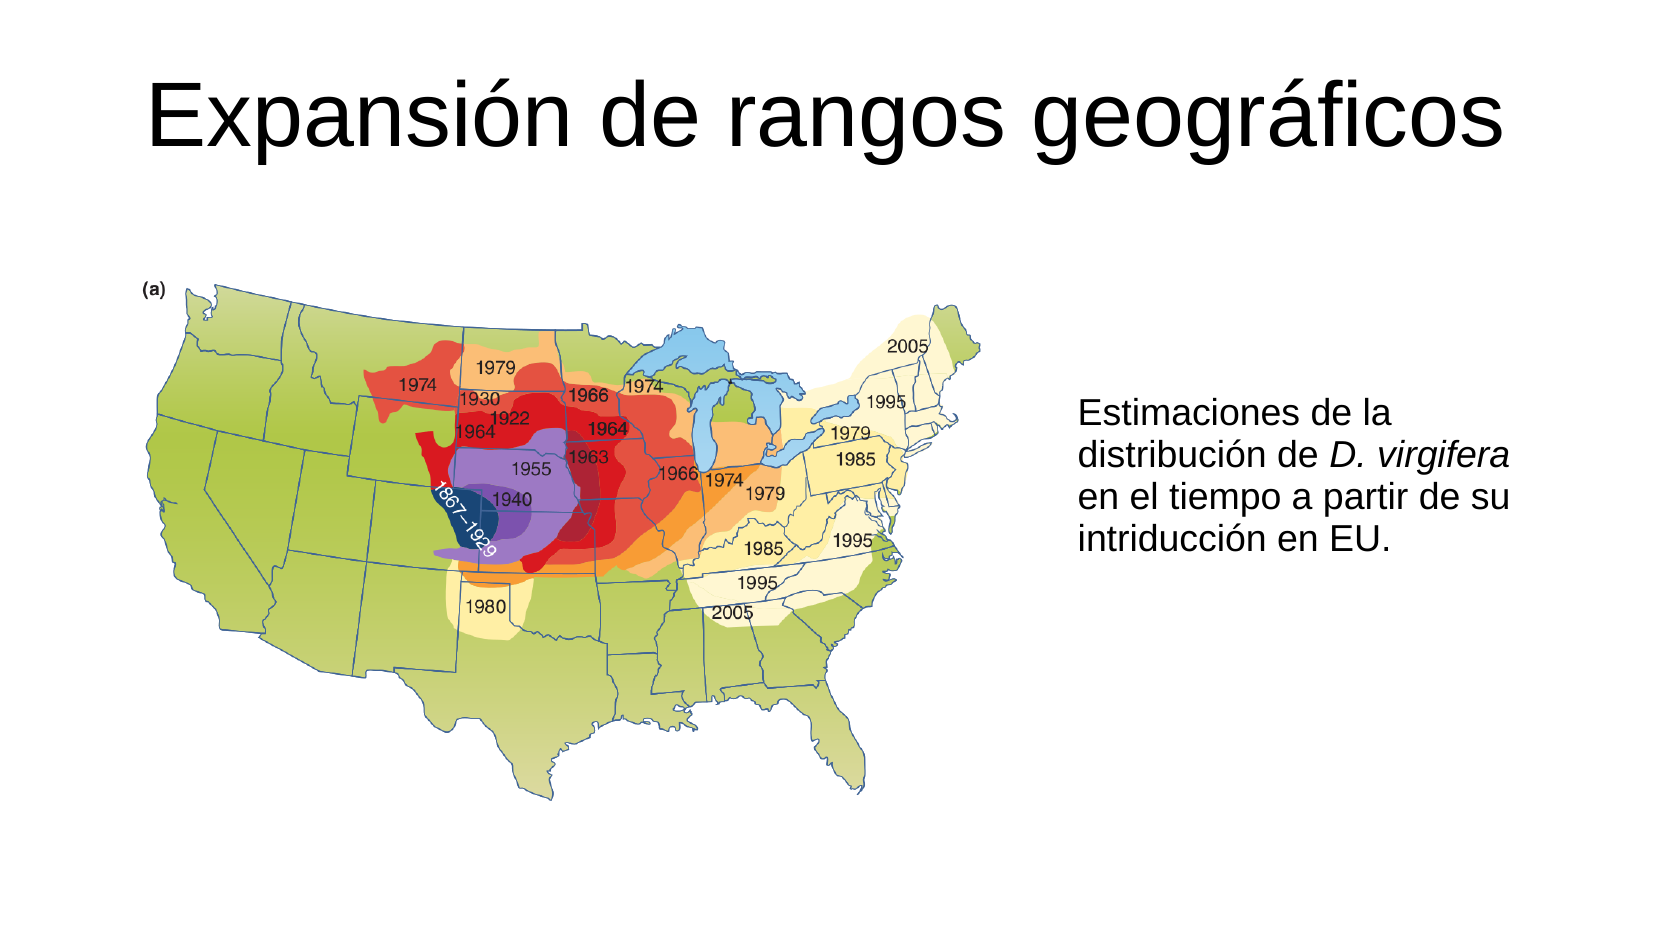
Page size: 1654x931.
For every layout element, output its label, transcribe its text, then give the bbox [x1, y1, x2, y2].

title Expansión de rangos geográficos [82, 37, 1571, 193]
text_box Estimaciones de la distribución de D. virgifera en el tiempo a partir de su intriducción en EU. [1062, 383, 1536, 567]
picture [113, 265, 1004, 806]
